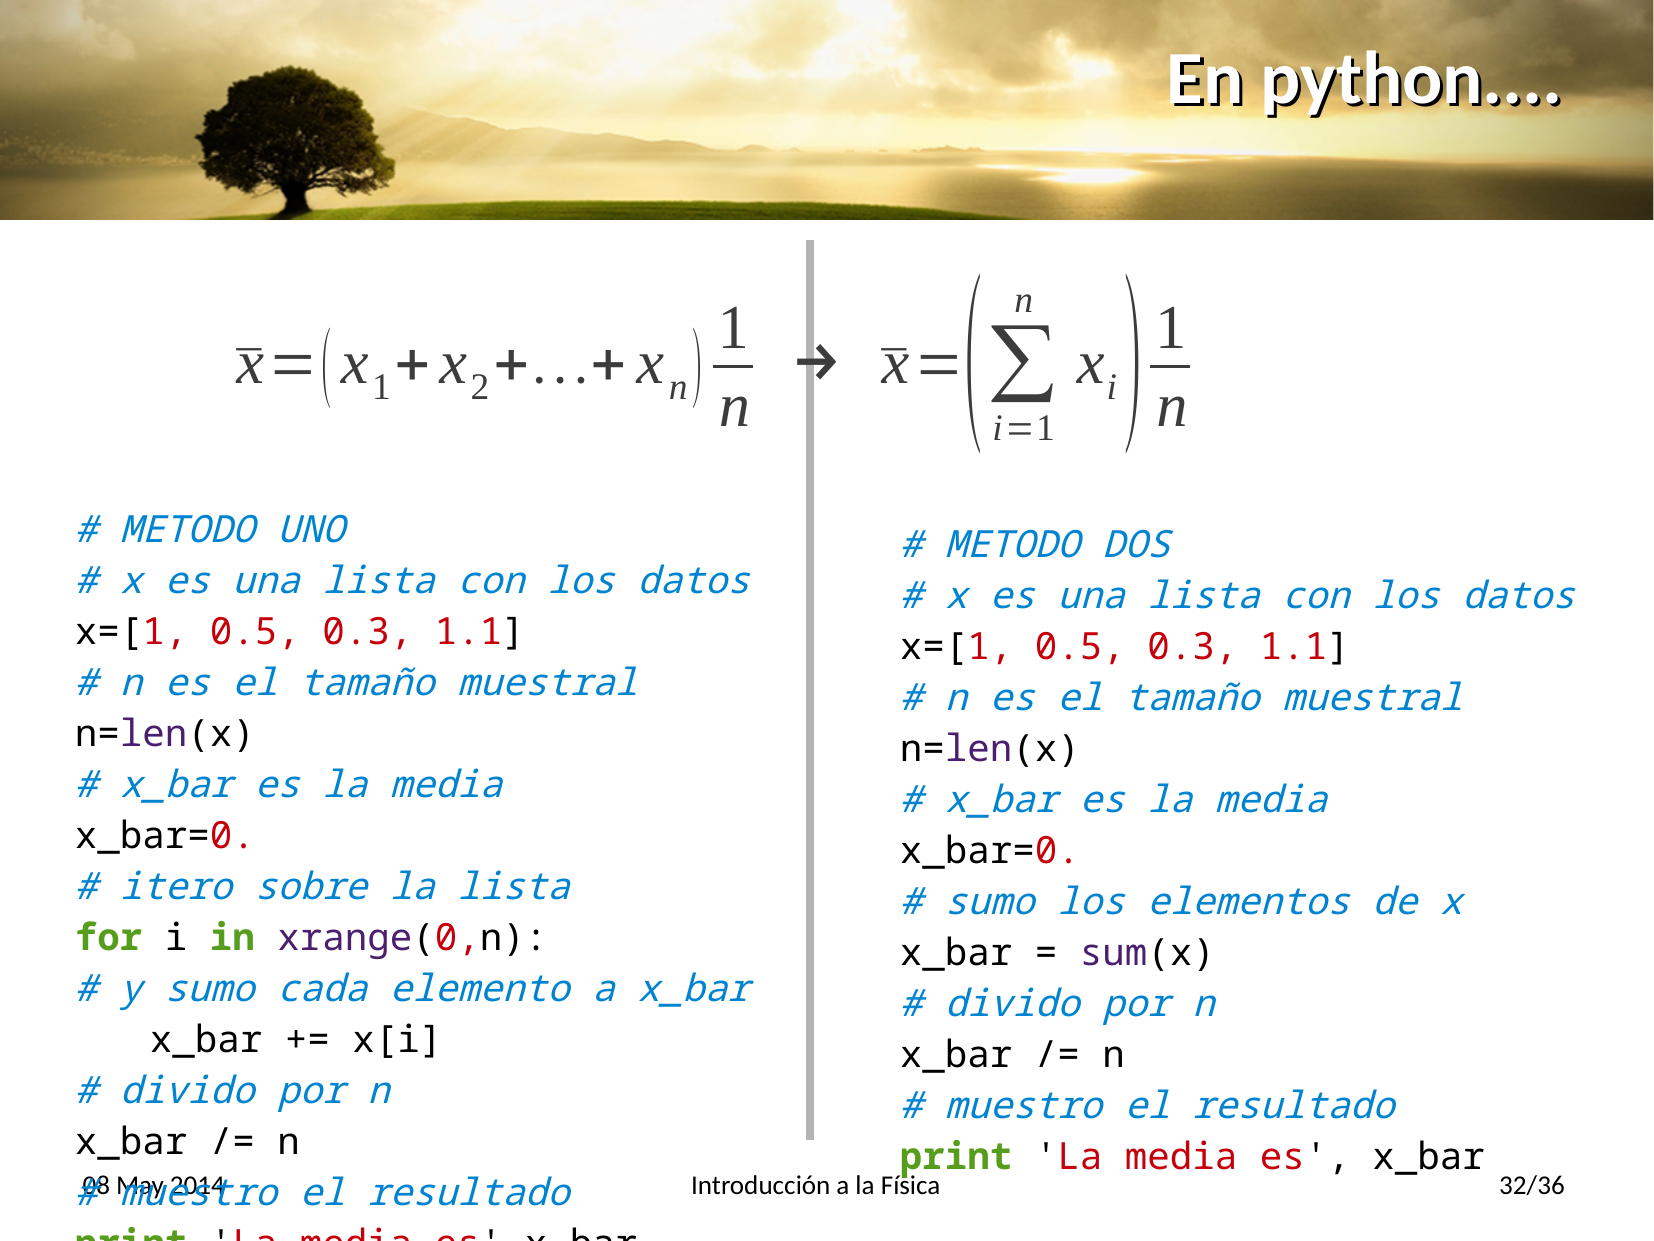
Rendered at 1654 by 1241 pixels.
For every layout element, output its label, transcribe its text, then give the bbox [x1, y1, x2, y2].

picture [0, 0, 1654, 220]
text_box # METODO DOS # x es una lista con los datos x=[1, 0.5, 0.3, 1.1] # n es el tamaño muestral n=len(x) # x_bar es la media x_bar=0. # sumo los elementos de x x_bar = sum(x) # divido por n x_bar /= n # muestro el resultado print 'La media es', x_bar [885, 510, 1621, 1091]
chart [225, 270, 1201, 457]
title En python.... [75, 19, 1564, 151]
text_box # METODO UNO # x es una lista con los datos x=[1, 0.5, 0.3, 1.1] # n es el tamaño muestral n=len(x) # x_bar es la media x_bar=0. # itero sobre la lista for i in xrange(0,n): # y sumo cada elemento a x_bar x_bar += x[i] # divido por n x_bar /= n # muestro el resultado print 'La media es',x_bar [60, 495, 796, 1163]
